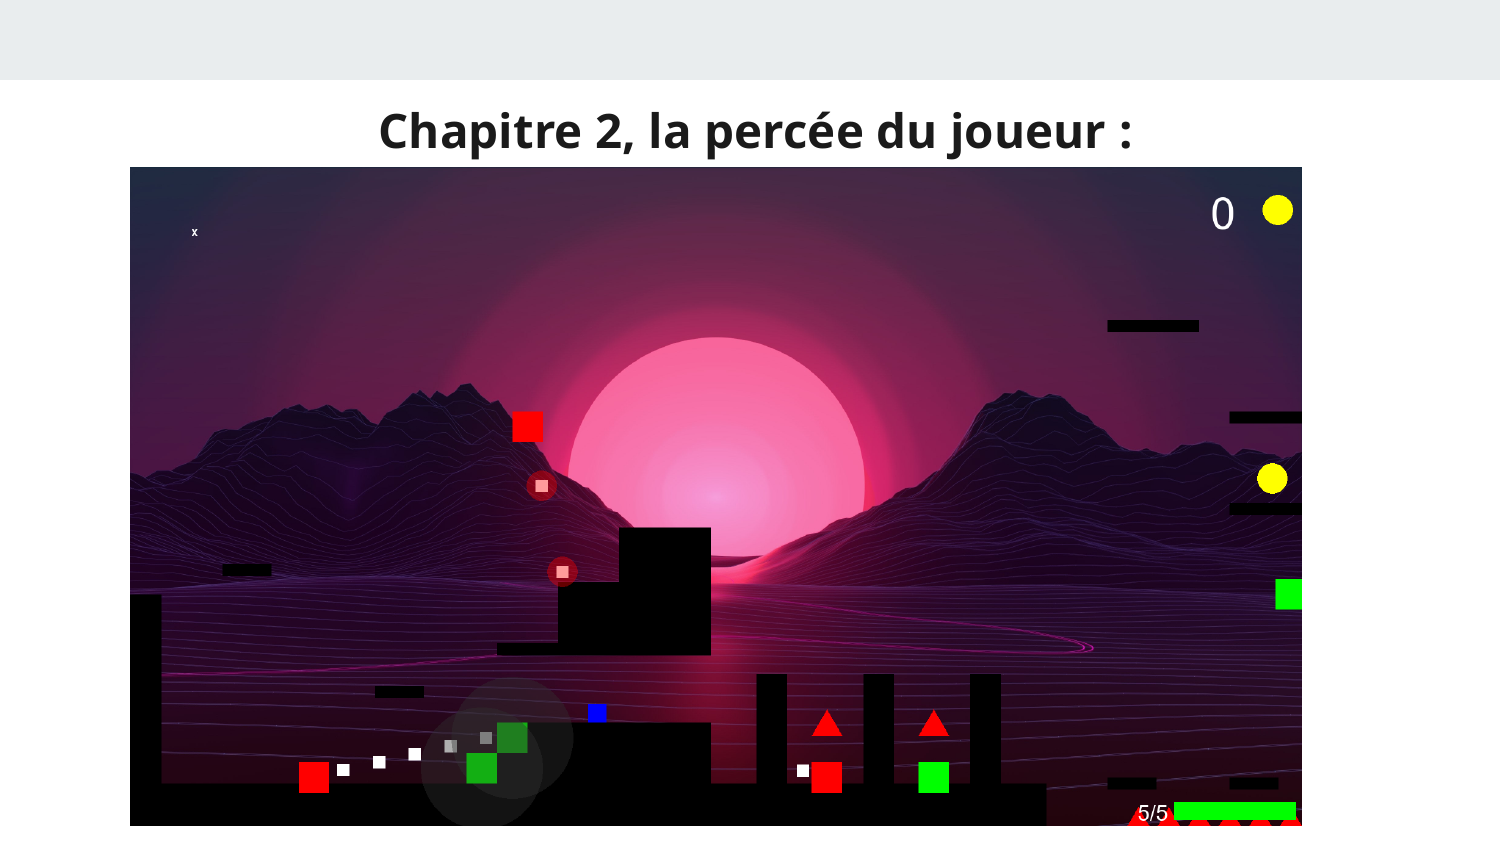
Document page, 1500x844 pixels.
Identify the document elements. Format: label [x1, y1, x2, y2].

picture [0, 58, 1387, 844]
